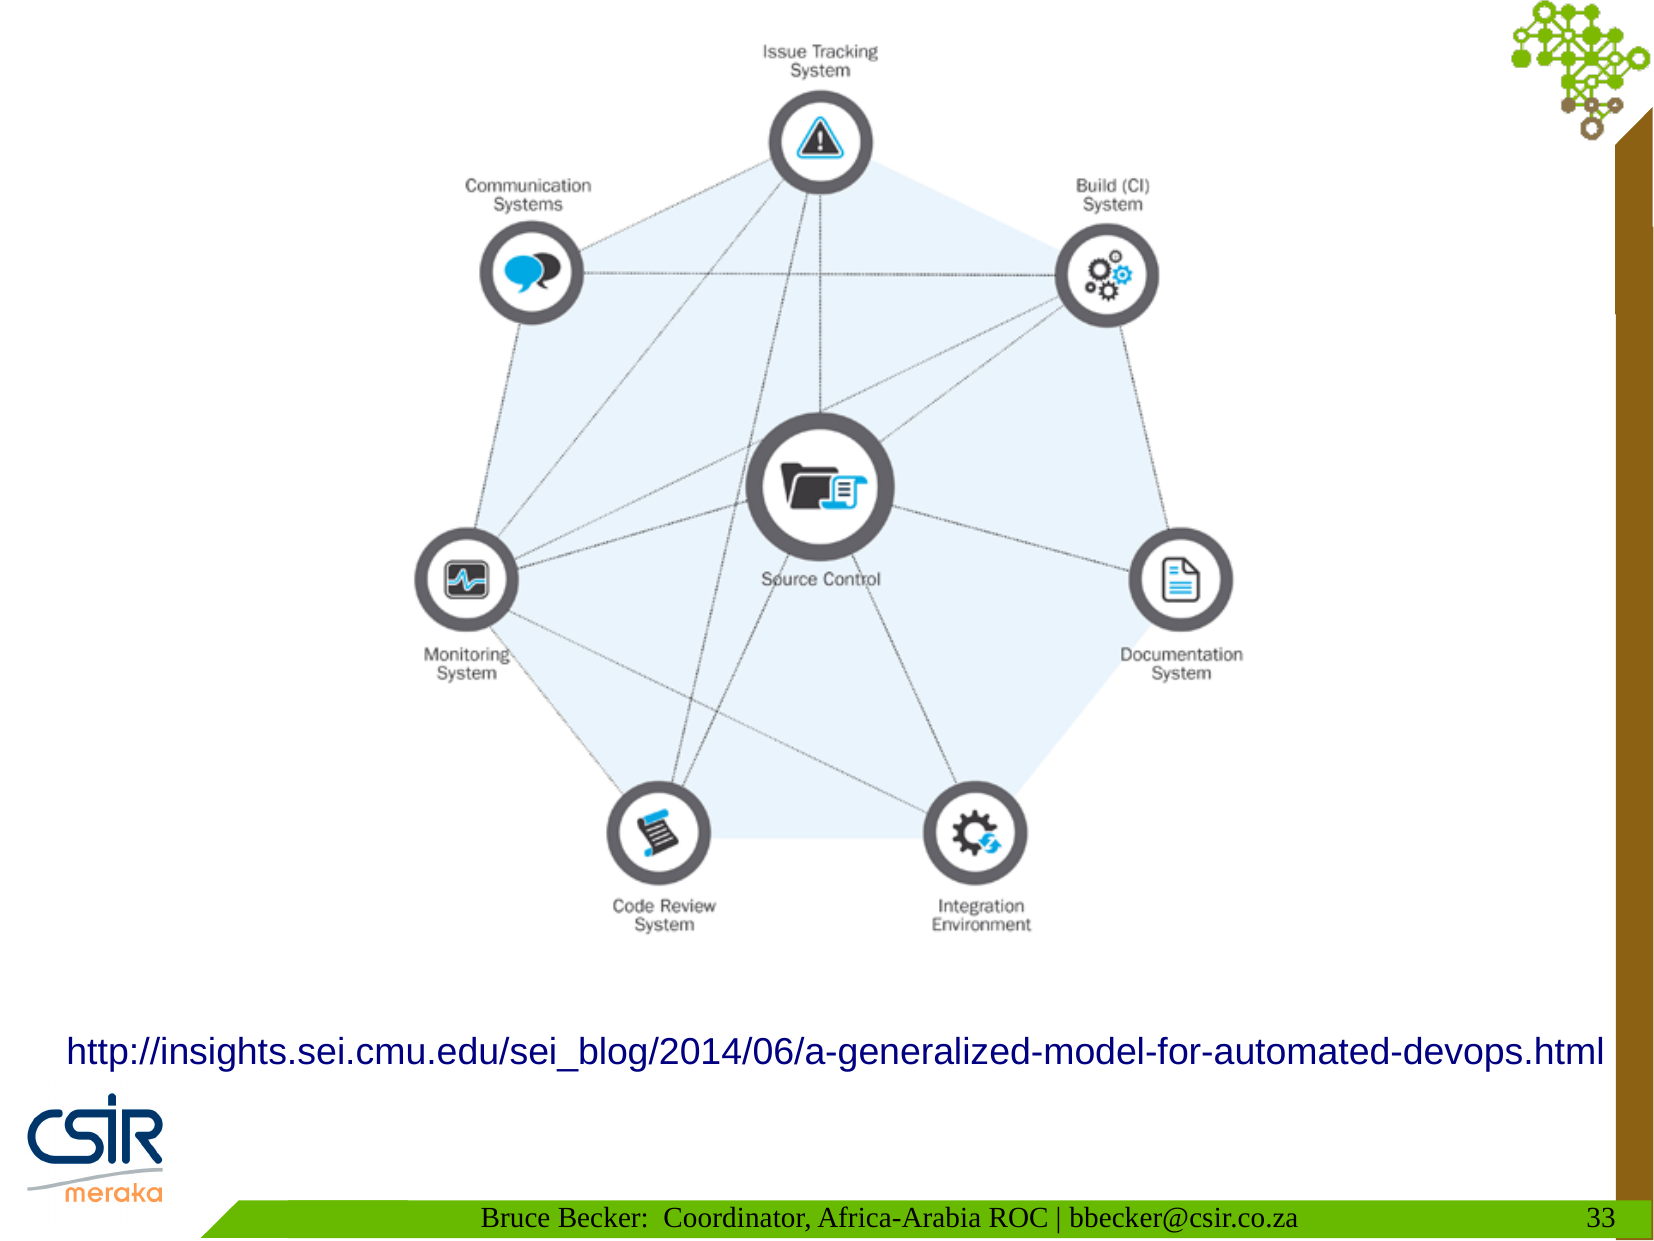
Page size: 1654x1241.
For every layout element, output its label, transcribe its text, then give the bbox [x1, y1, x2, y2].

picture [12, 1074, 178, 1225]
picture [1503, 0, 1654, 144]
text_box http://insights.sei.cmu.edu/sei_blog/2014/06/a-generalized-model-for-automated-devops.html [51, 1023, 1621, 1081]
picture [406, 14, 1247, 960]
